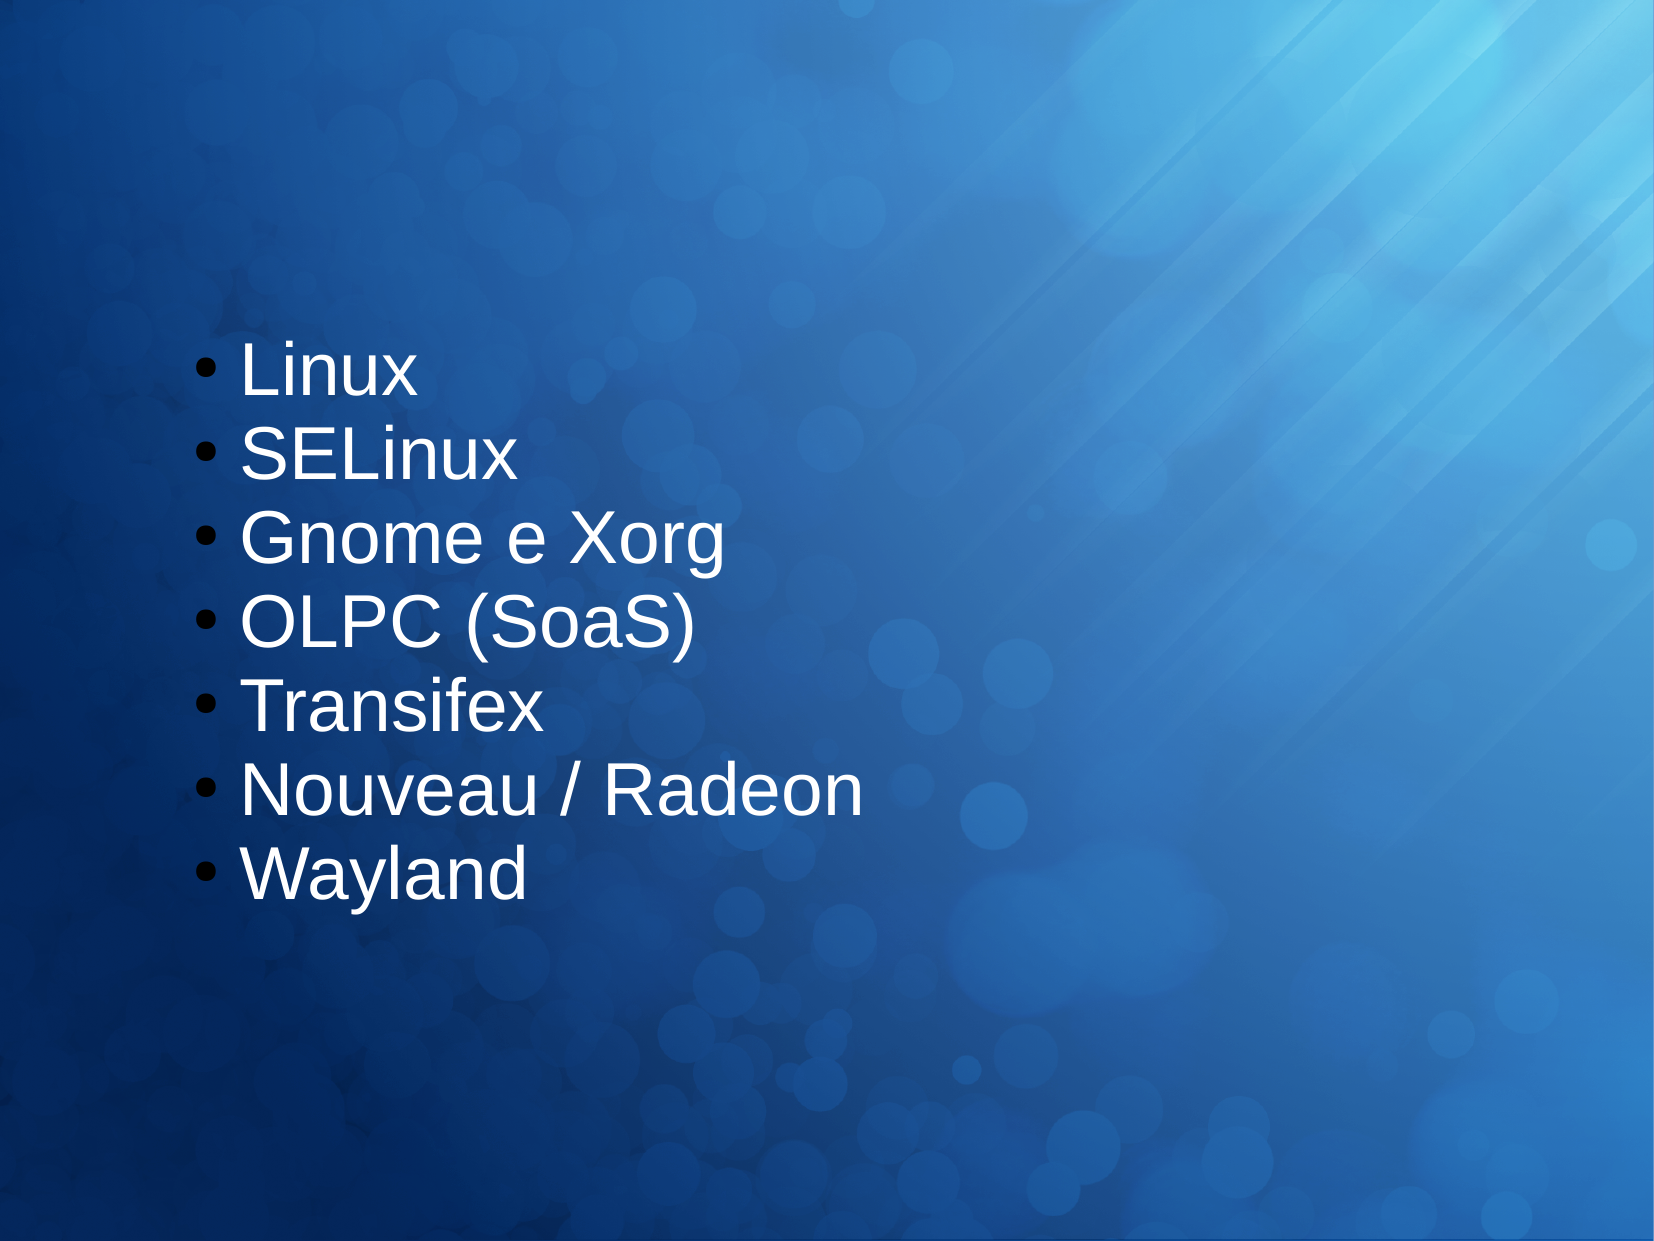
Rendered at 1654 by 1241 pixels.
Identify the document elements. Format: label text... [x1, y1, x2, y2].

picture [0, 0, 1654, 1241]
text_box Linux SELinux Gnome e Xorg OLPC (SoaS) Transifex Nouveau / Radeon Wayland [177, 320, 1088, 1051]
